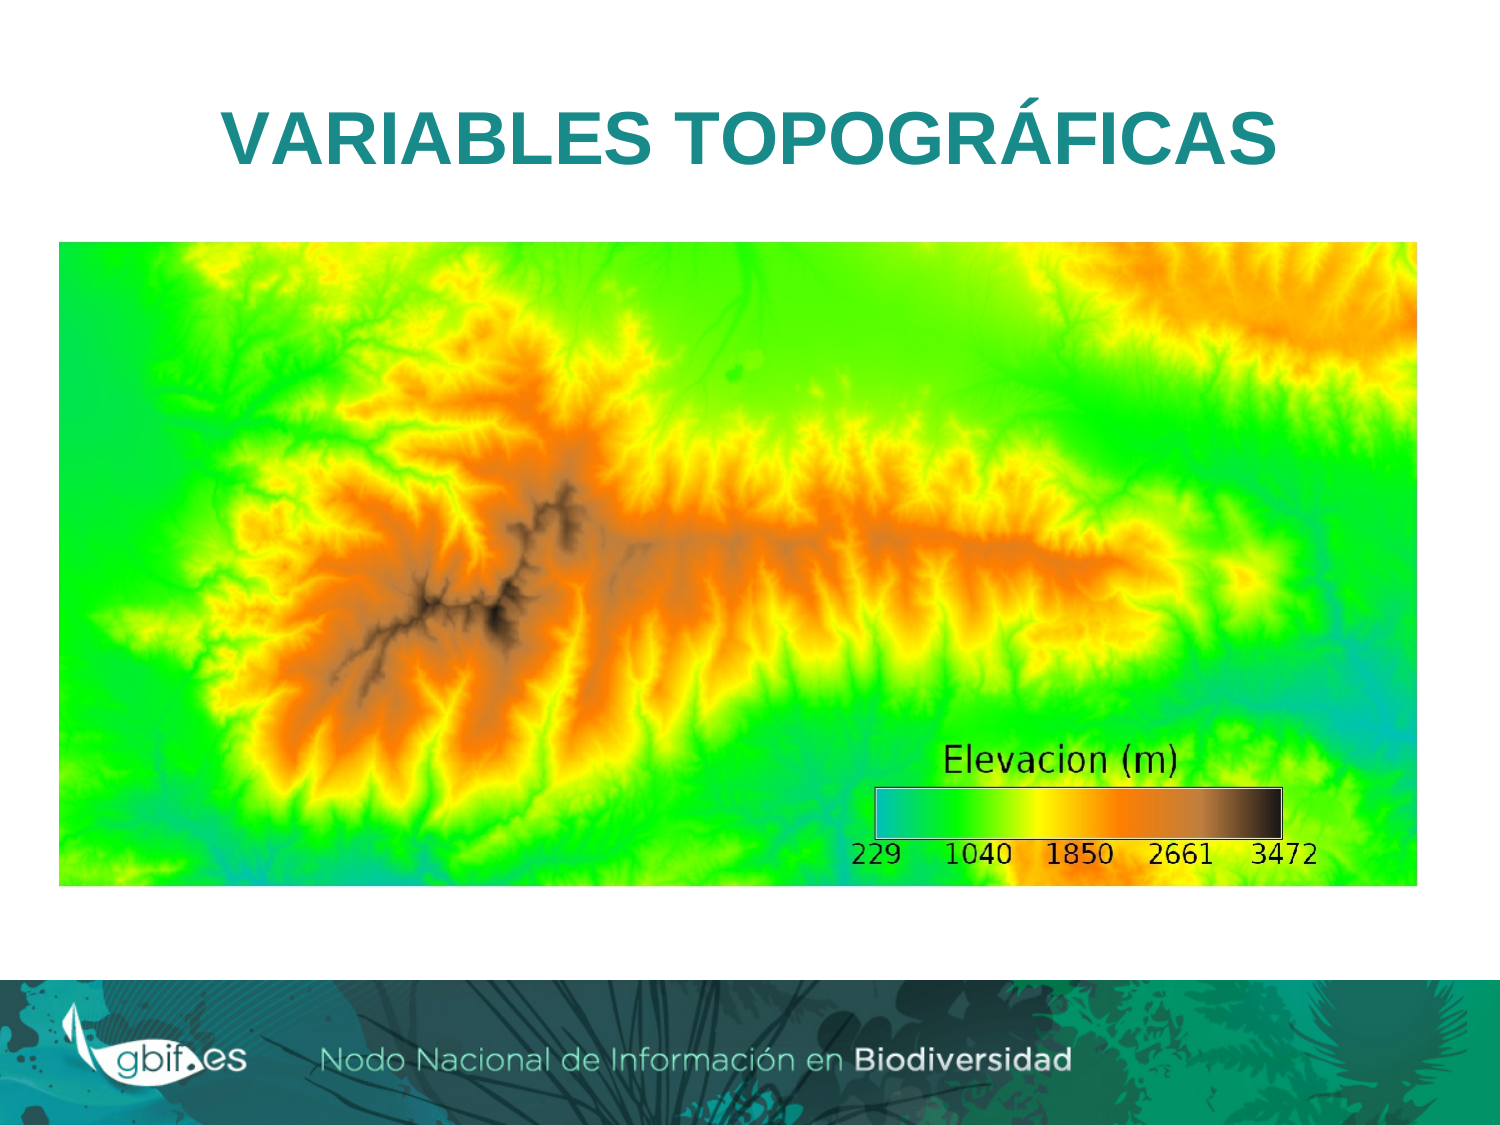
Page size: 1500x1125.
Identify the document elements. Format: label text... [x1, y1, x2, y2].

picture [59, 236, 1418, 891]
picture [0, 980, 1500, 1125]
title VARIABLES TOPOGRÁFICAS [112, 68, 1388, 209]
